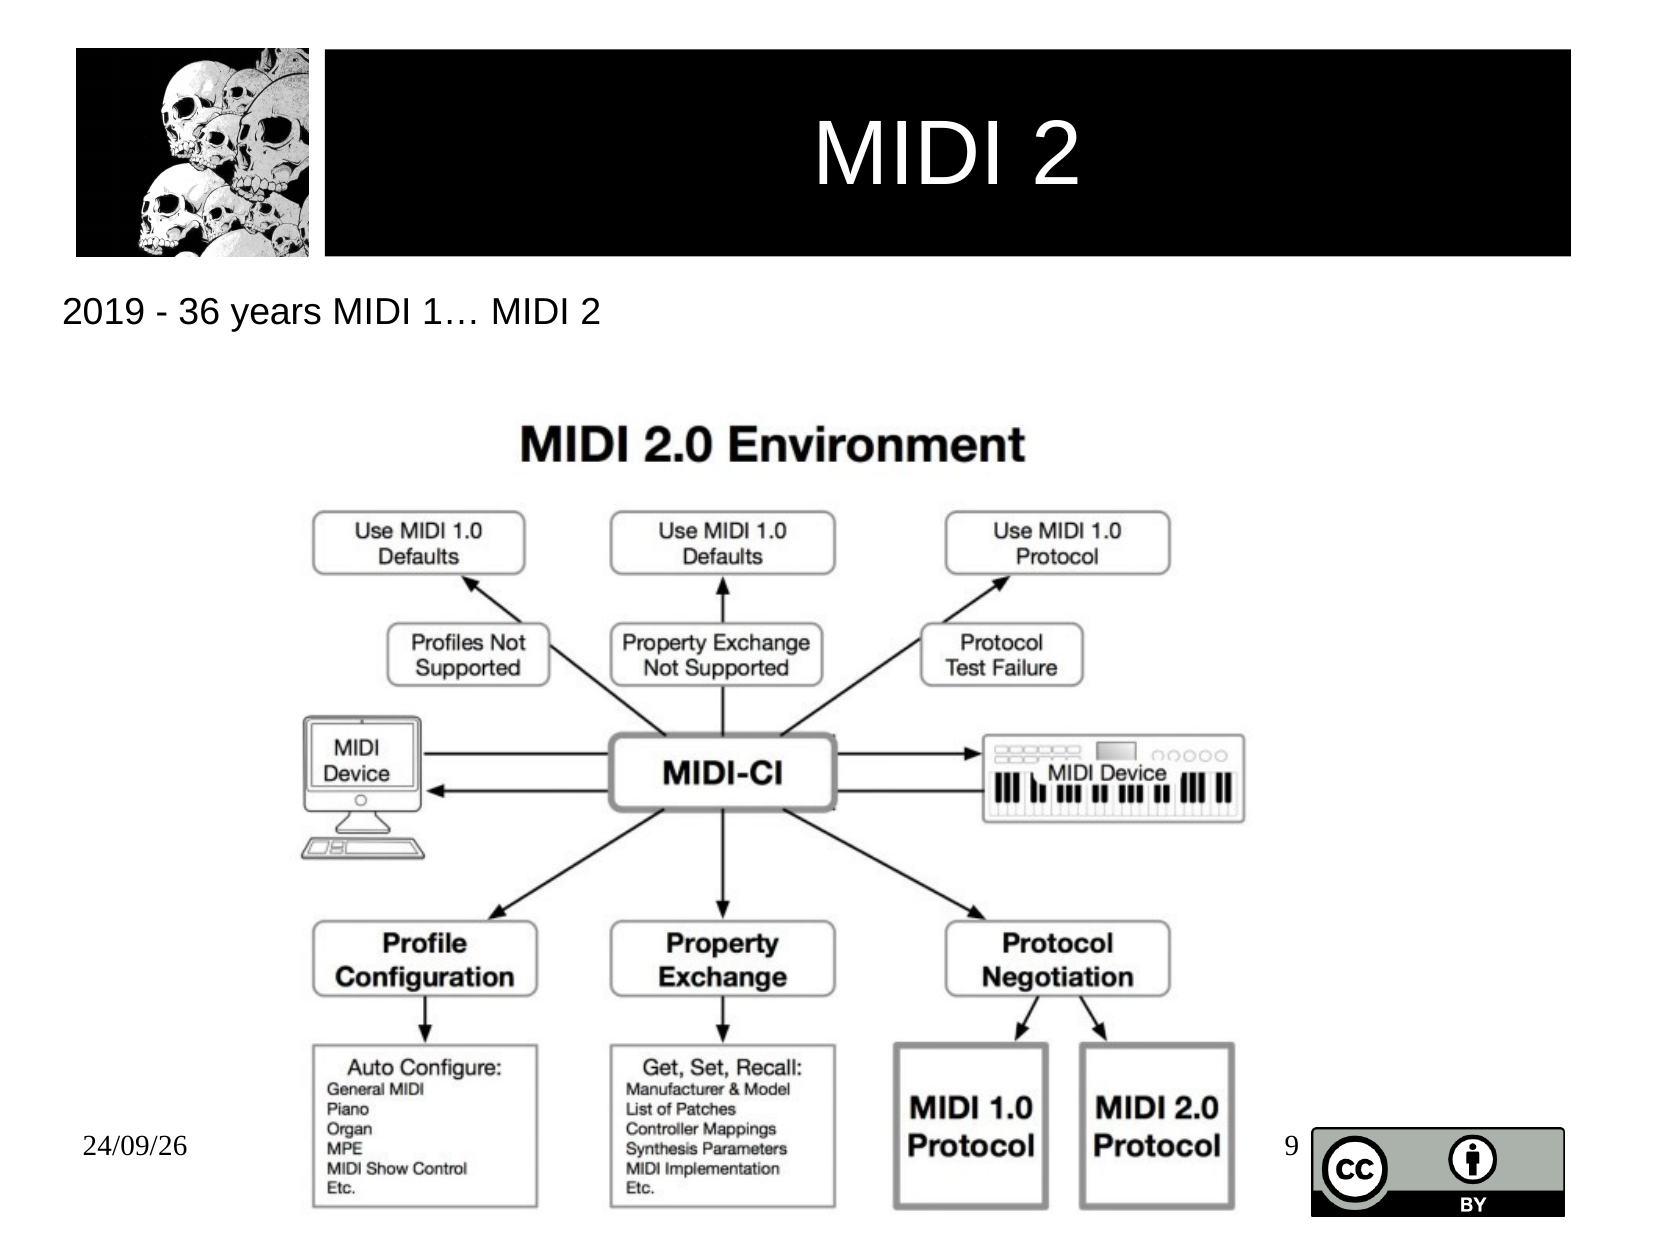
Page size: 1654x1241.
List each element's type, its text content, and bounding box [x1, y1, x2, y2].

title MIDI 2 [324, 49, 1571, 257]
picture [76, 48, 309, 257]
picture [289, 401, 1259, 1225]
text_box 2019 - 36 years MIDI 1… MIDI 2 [47, 283, 1613, 383]
picture [1311, 1127, 1565, 1217]
